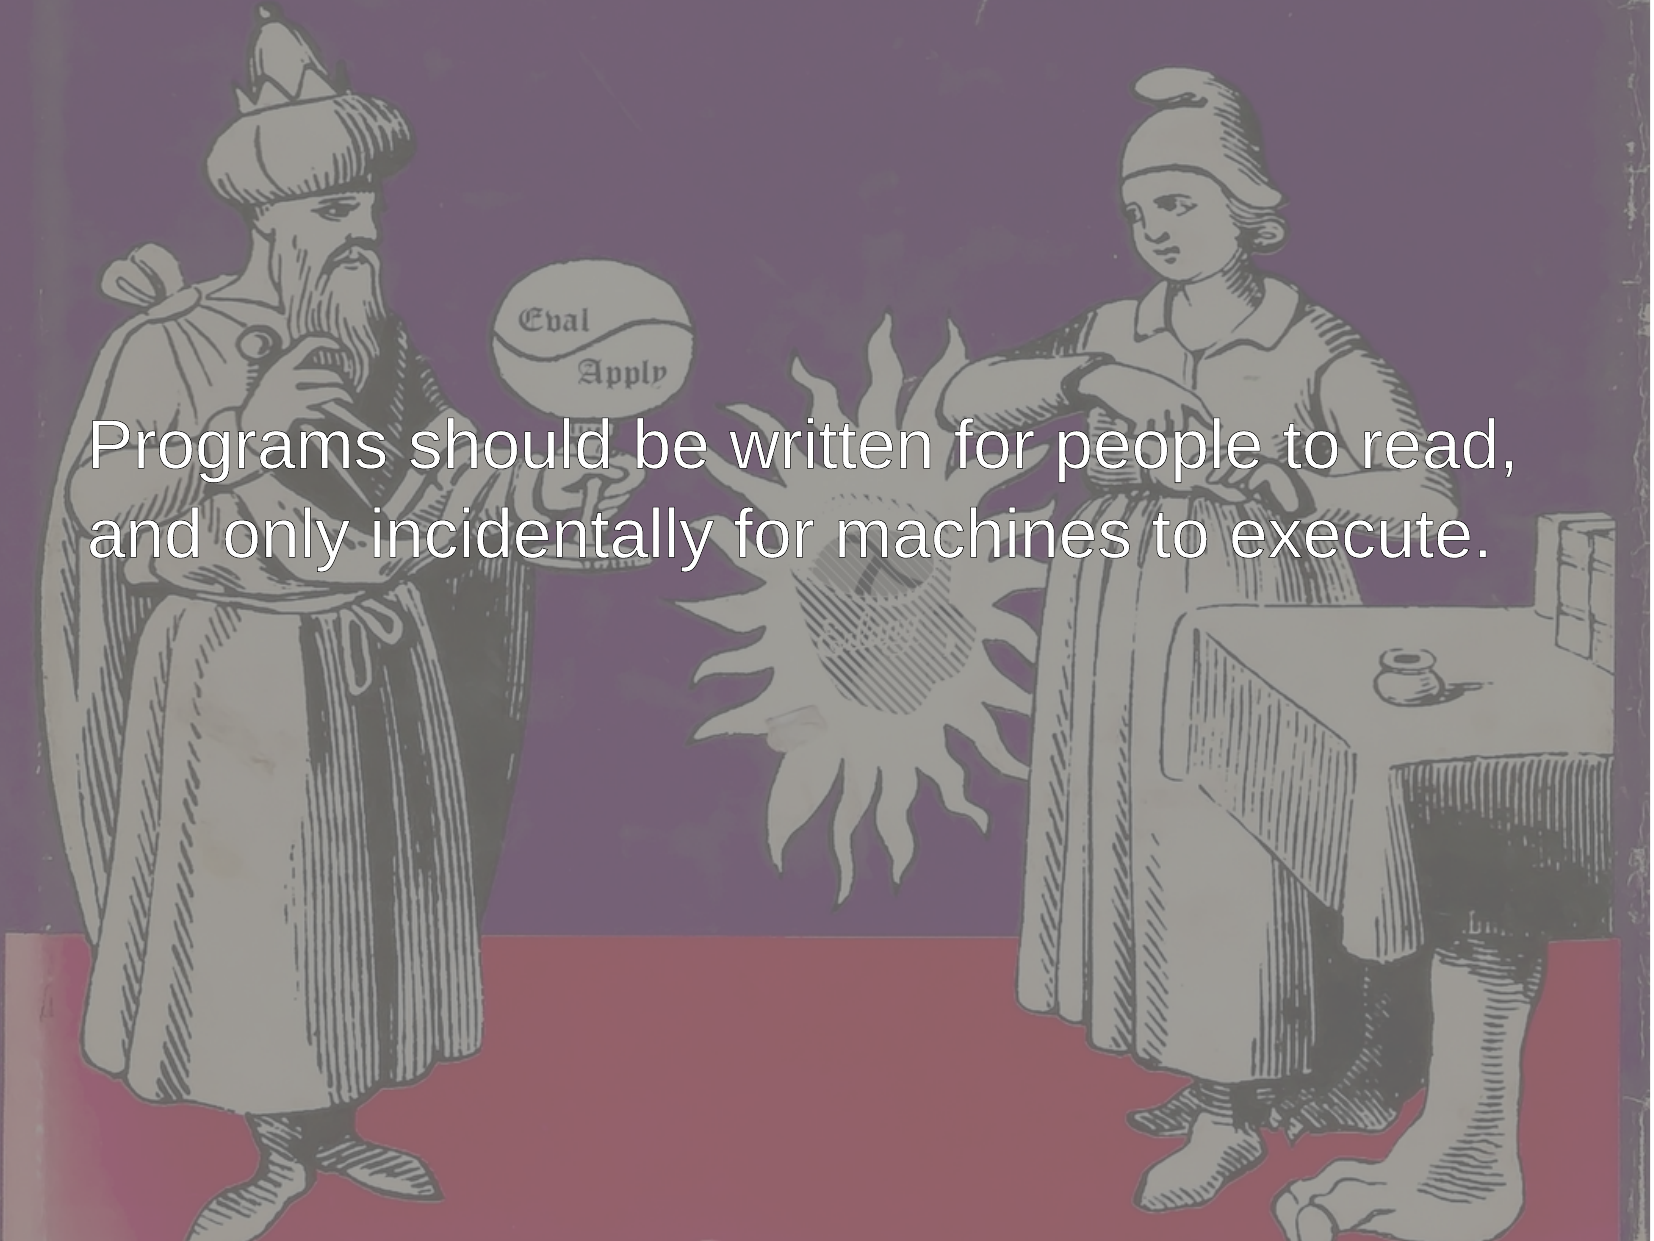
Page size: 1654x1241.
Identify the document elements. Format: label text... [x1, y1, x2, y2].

picture [0, 0, 1651, 1241]
list Programs should be written for people to read, and only incidentally for machines to execute. [60, 405, 1606, 670]
